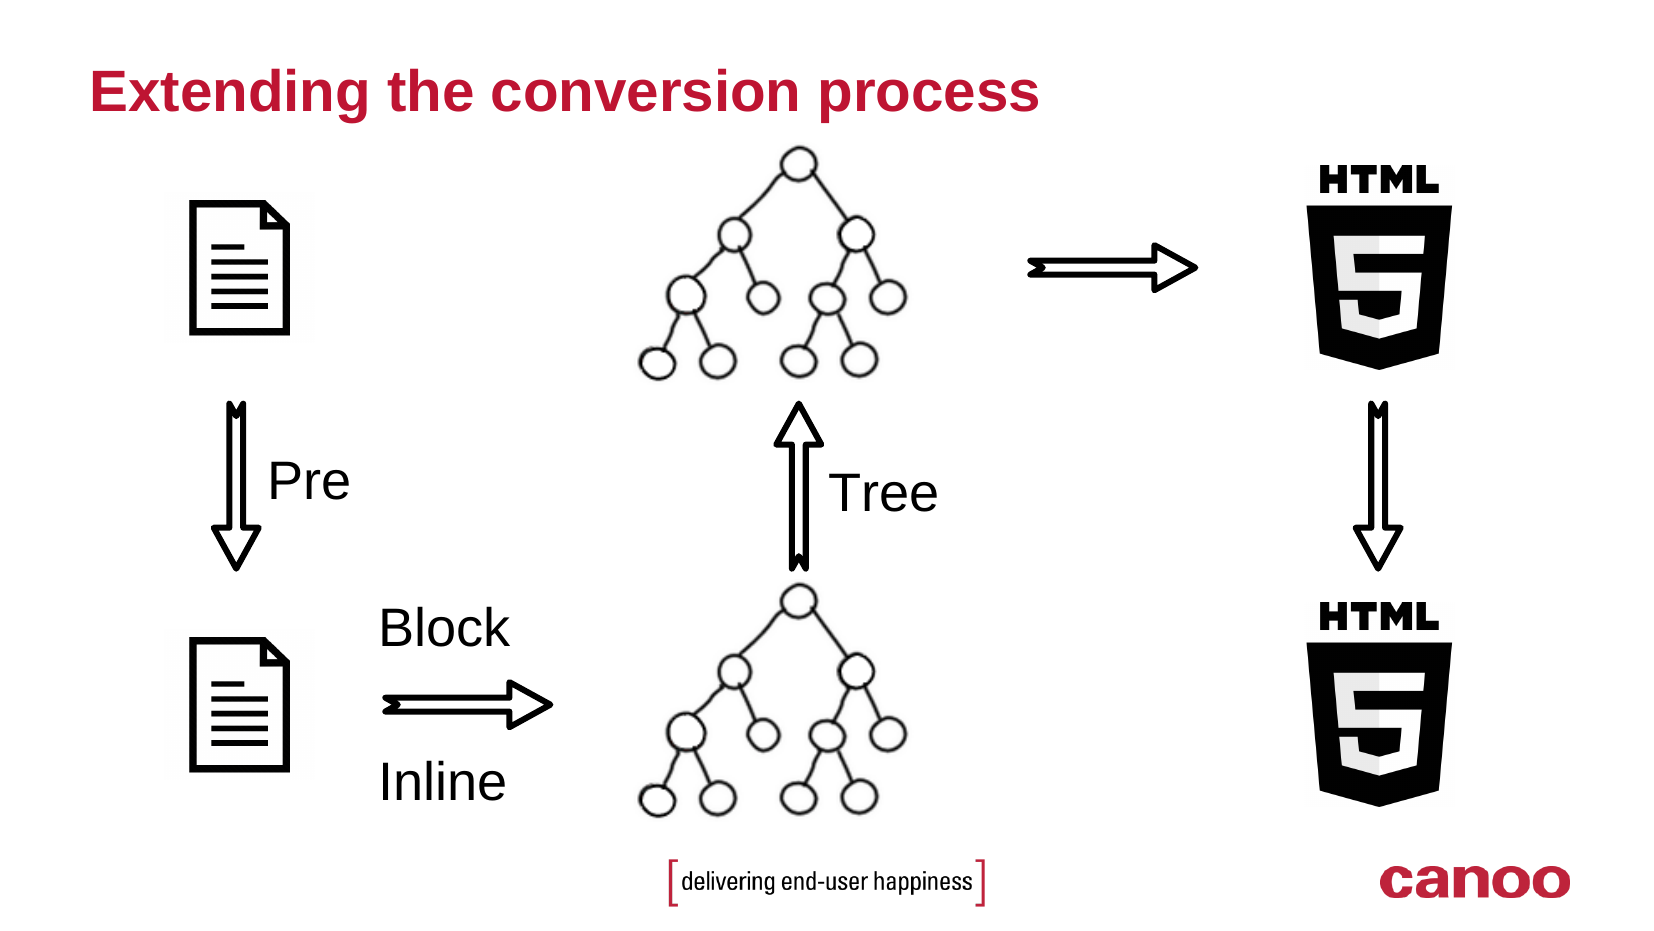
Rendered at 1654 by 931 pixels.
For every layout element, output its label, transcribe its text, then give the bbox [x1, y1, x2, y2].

picture [164, 192, 315, 343]
text_box Tree [813, 449, 979, 530]
picture [1304, 602, 1455, 807]
picture [164, 629, 315, 780]
picture [1304, 165, 1455, 370]
picture [621, 142, 922, 393]
title Extending the conversion process [75, 45, 1591, 136]
picture [1380, 866, 1570, 898]
picture [662, 855, 991, 910]
text_box Pre [252, 437, 430, 518]
text_box Block [363, 585, 541, 665]
picture [621, 579, 922, 830]
text_box Inline [363, 738, 541, 819]
